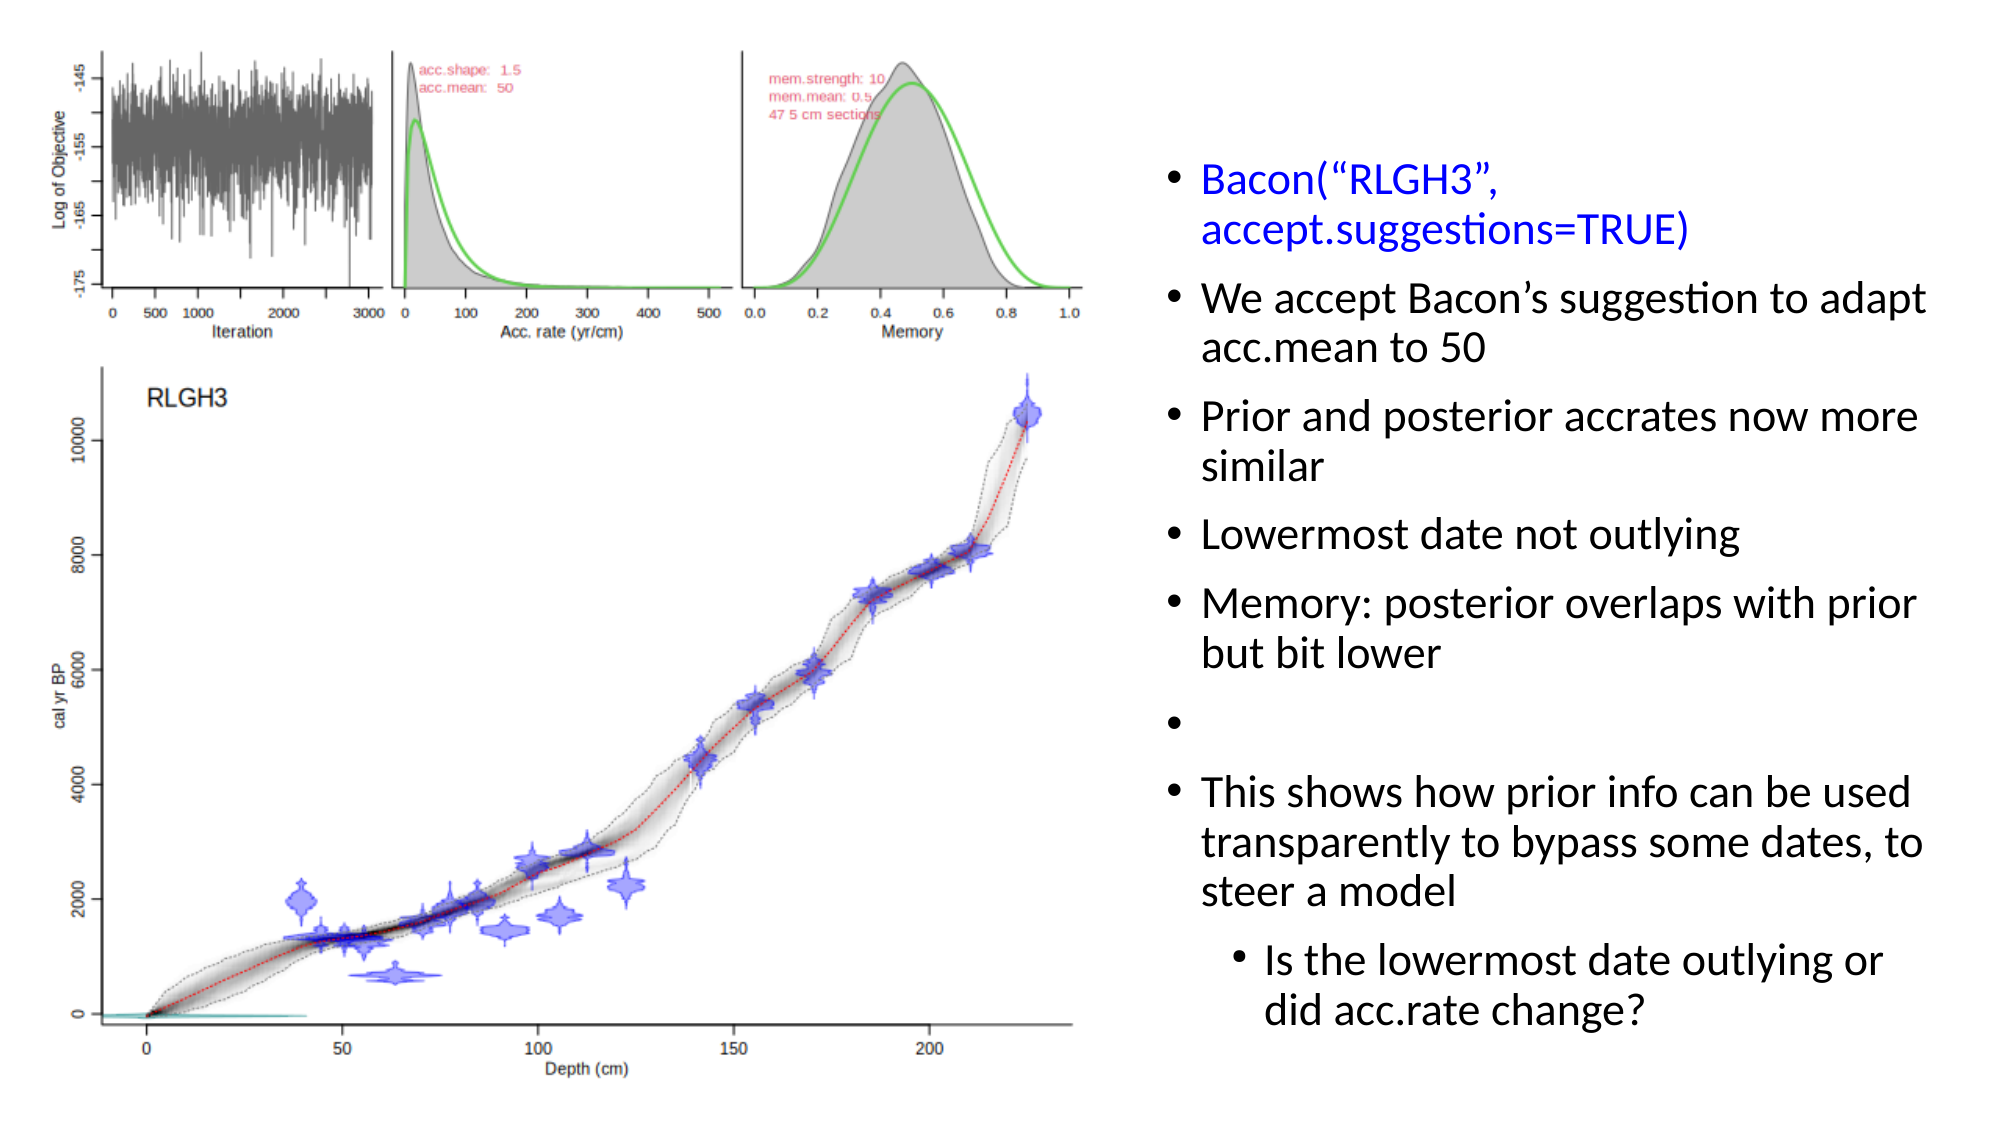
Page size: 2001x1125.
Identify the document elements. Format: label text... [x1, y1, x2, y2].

text_box Bacon(“RLGH3”, accept.suggestions=TRUE) We accept Bacon’s suggestion to adapt acc.mean to 50 Prior and posterior accrates now more similar Lowermost date not outlying Memory: posterior overlaps with prior but bit lower This shows how prior info can be used transparently to bypass some dates, to steer a model Is the lowermost date outlying or did acc.rate change? [1151, 147, 1949, 1043]
picture [46, 32, 1089, 1083]
